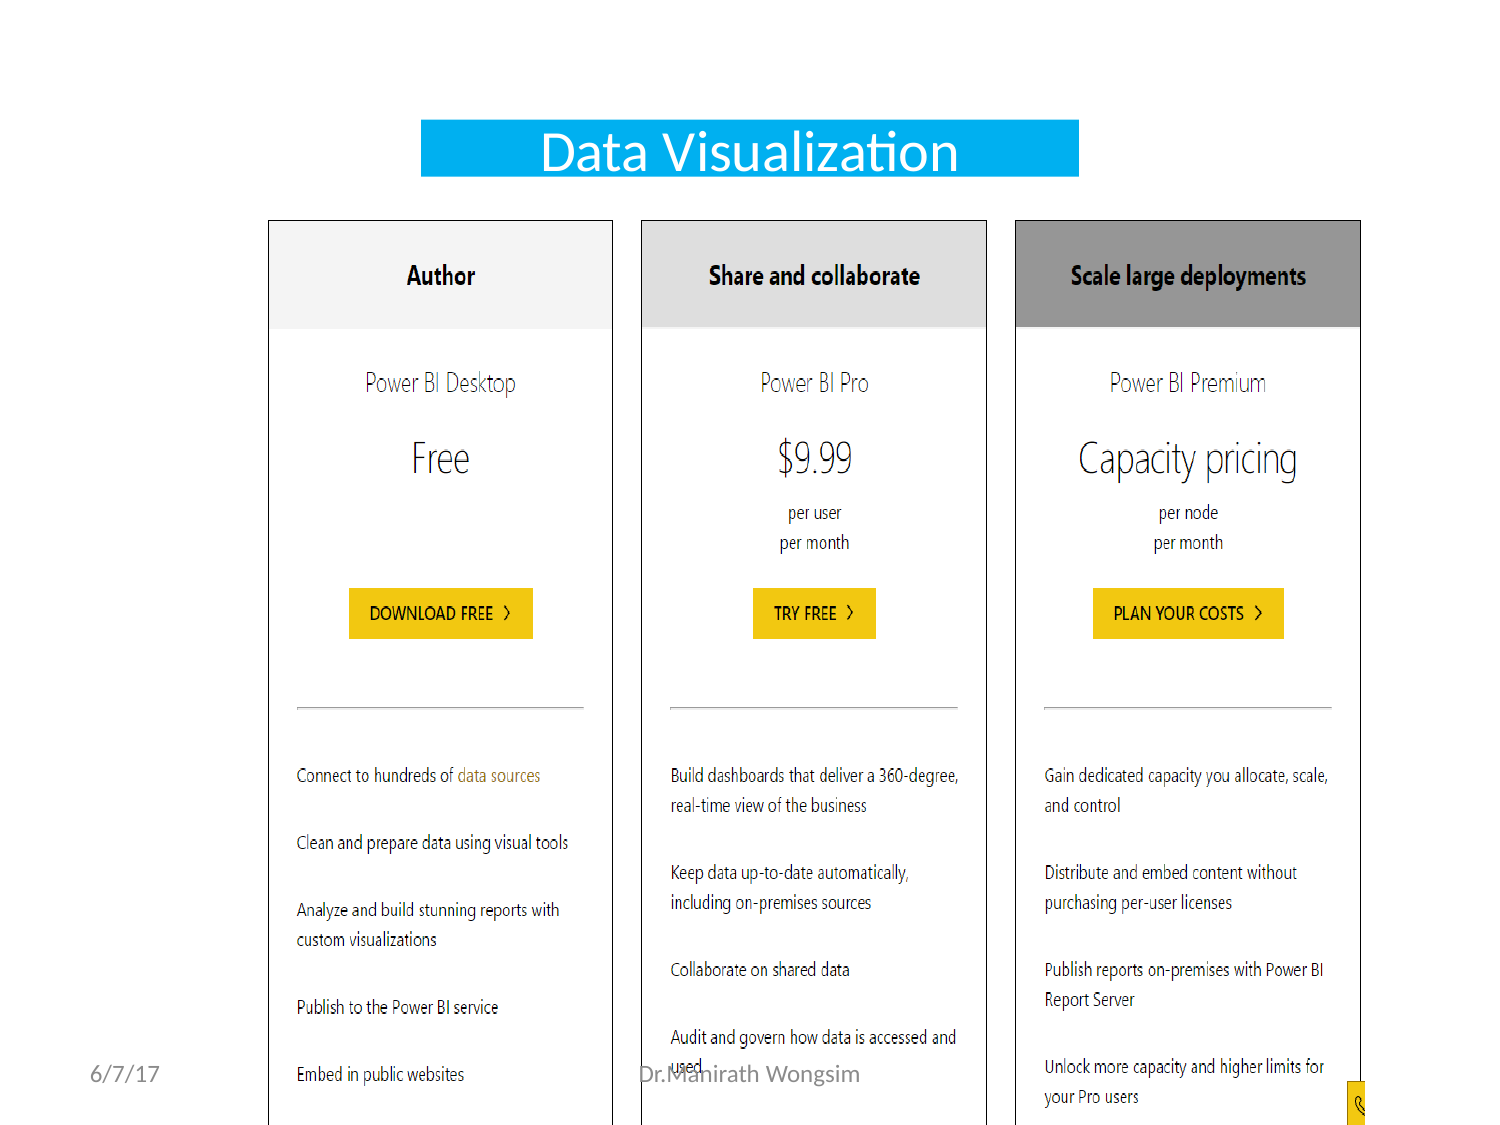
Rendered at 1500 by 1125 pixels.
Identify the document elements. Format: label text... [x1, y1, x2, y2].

text_box 06/07/2017 [74, 1042, 425, 1103]
picture [265, 217, 1365, 1125]
text_box Data Visualization [421, 119, 1079, 177]
text_box Dr.Manirath Wongsim [512, 1042, 988, 1103]
